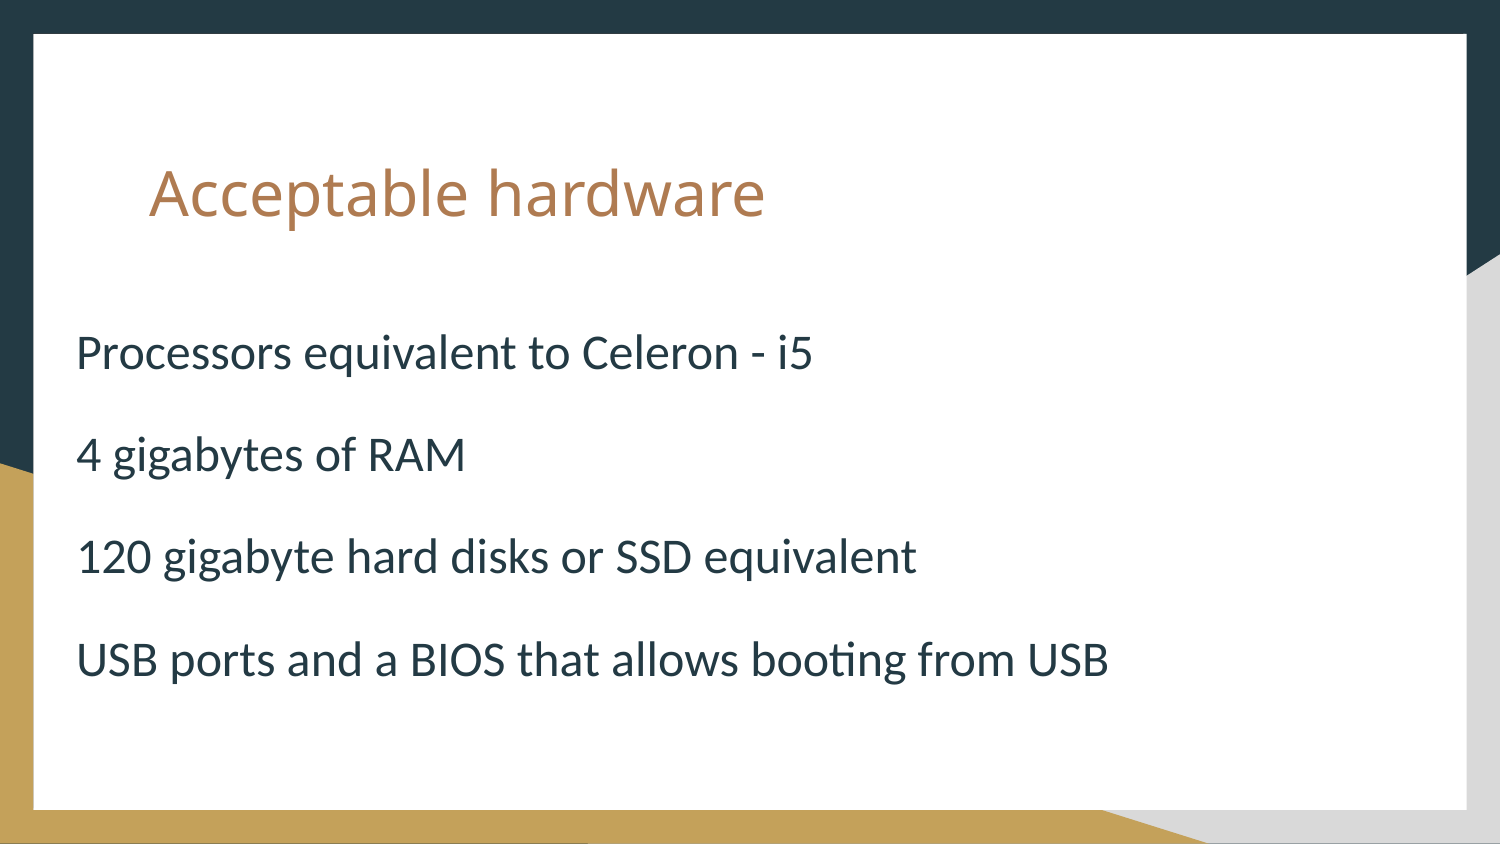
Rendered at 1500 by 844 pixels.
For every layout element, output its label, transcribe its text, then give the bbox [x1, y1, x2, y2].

list Processors equivalent to Celeron - i5 4 gigabytes of RAM 120 gigabyte hard disks or SSD equivalent USB ports and a BIOS that allows booting from USB [61, 295, 1459, 844]
title Acceptable hardware [134, 138, 1366, 295]
